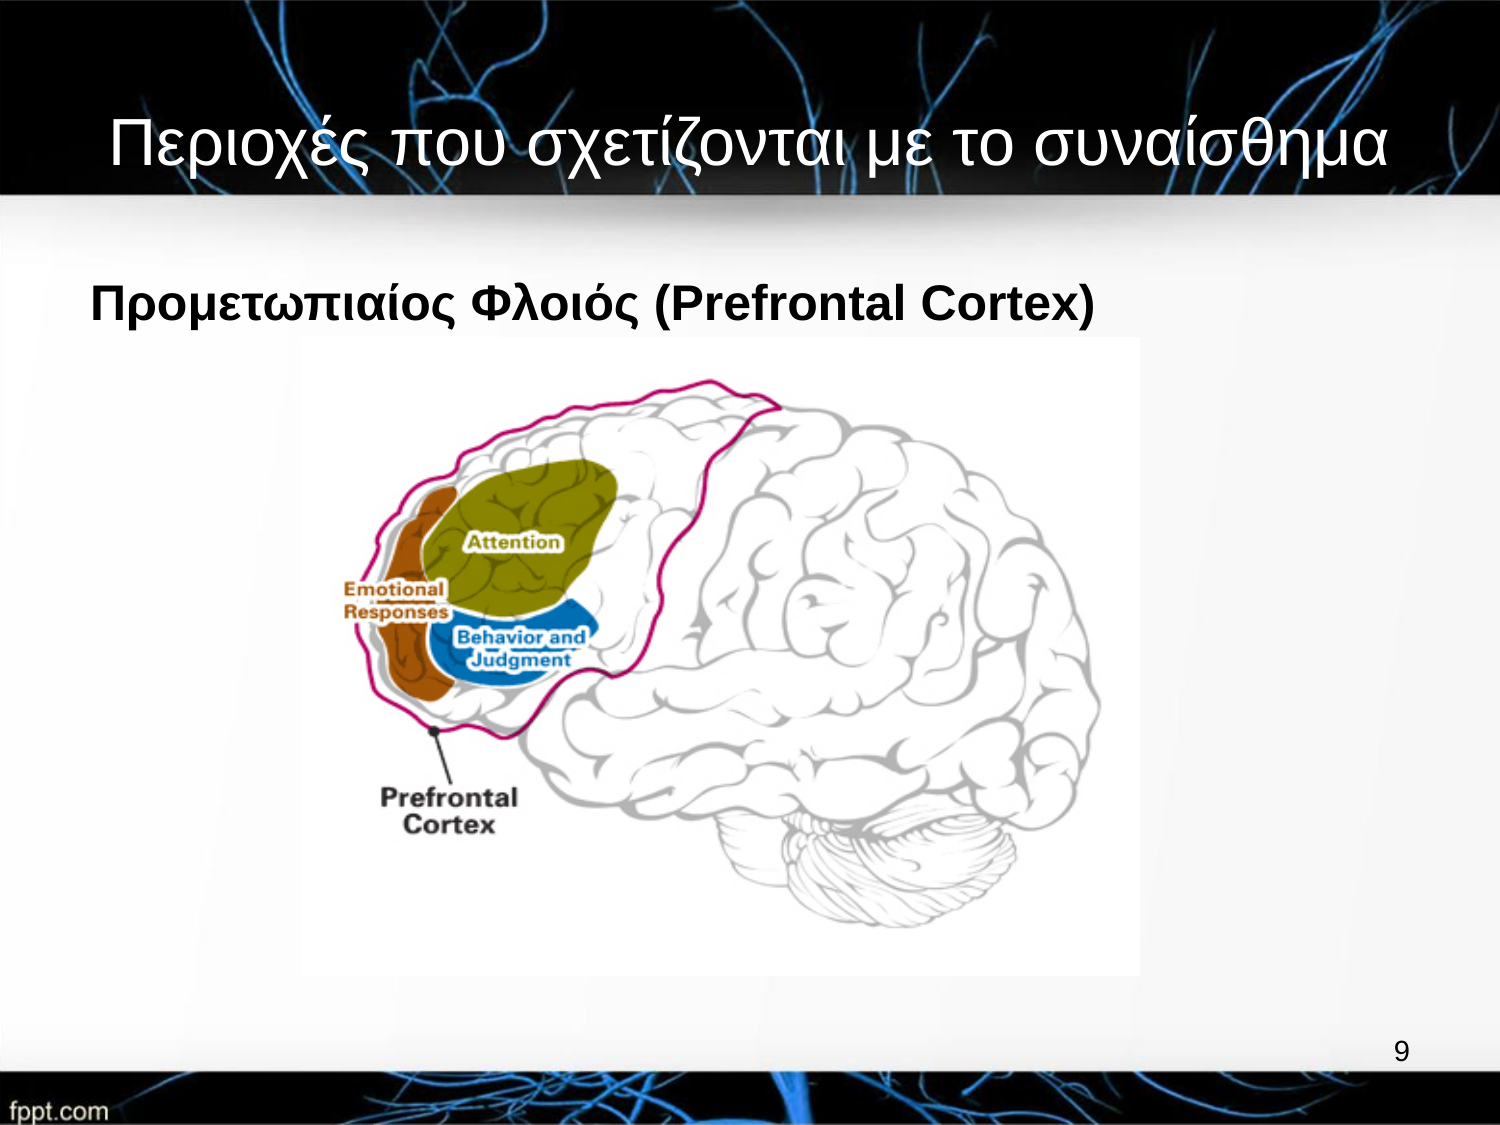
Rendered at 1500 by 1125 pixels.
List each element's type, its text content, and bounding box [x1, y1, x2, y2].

picture [0, 0, 1500, 1125]
list Προμετωπιαίος Φλοιός (Prefrontal Cortex) [75, 262, 1425, 1005]
title Περιοχές που σχετίζονται με το συναίσθημα [75, 45, 1425, 233]
